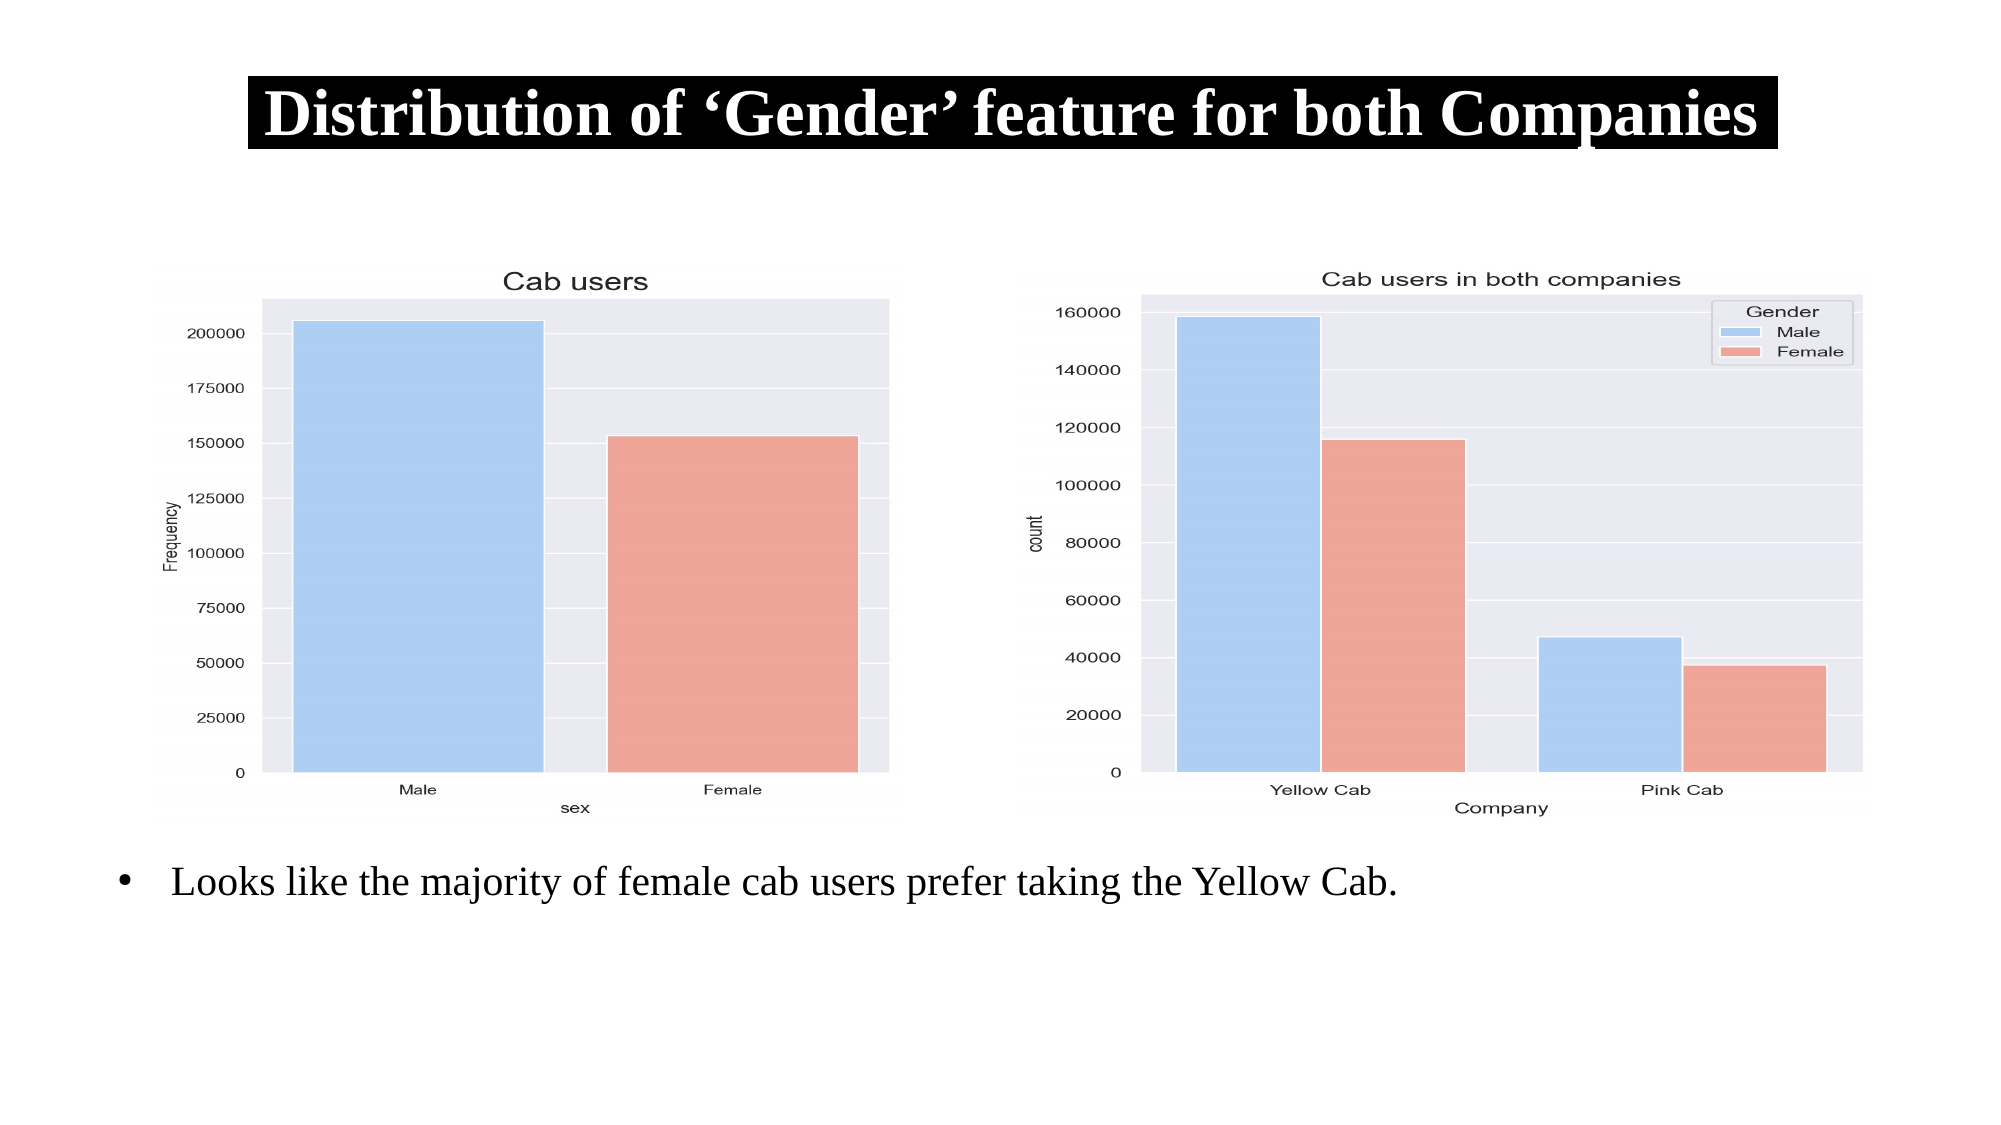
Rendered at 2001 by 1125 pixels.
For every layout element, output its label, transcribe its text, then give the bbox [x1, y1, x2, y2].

picture [150, 263, 901, 825]
list Looks like the majority of female cab users prefer taking the Yellow Cab. [99, 862, 1900, 1062]
title Distribution of ‘Gender’ feature for both Companies [112, 37, 1913, 188]
picture [1012, 263, 1876, 825]
